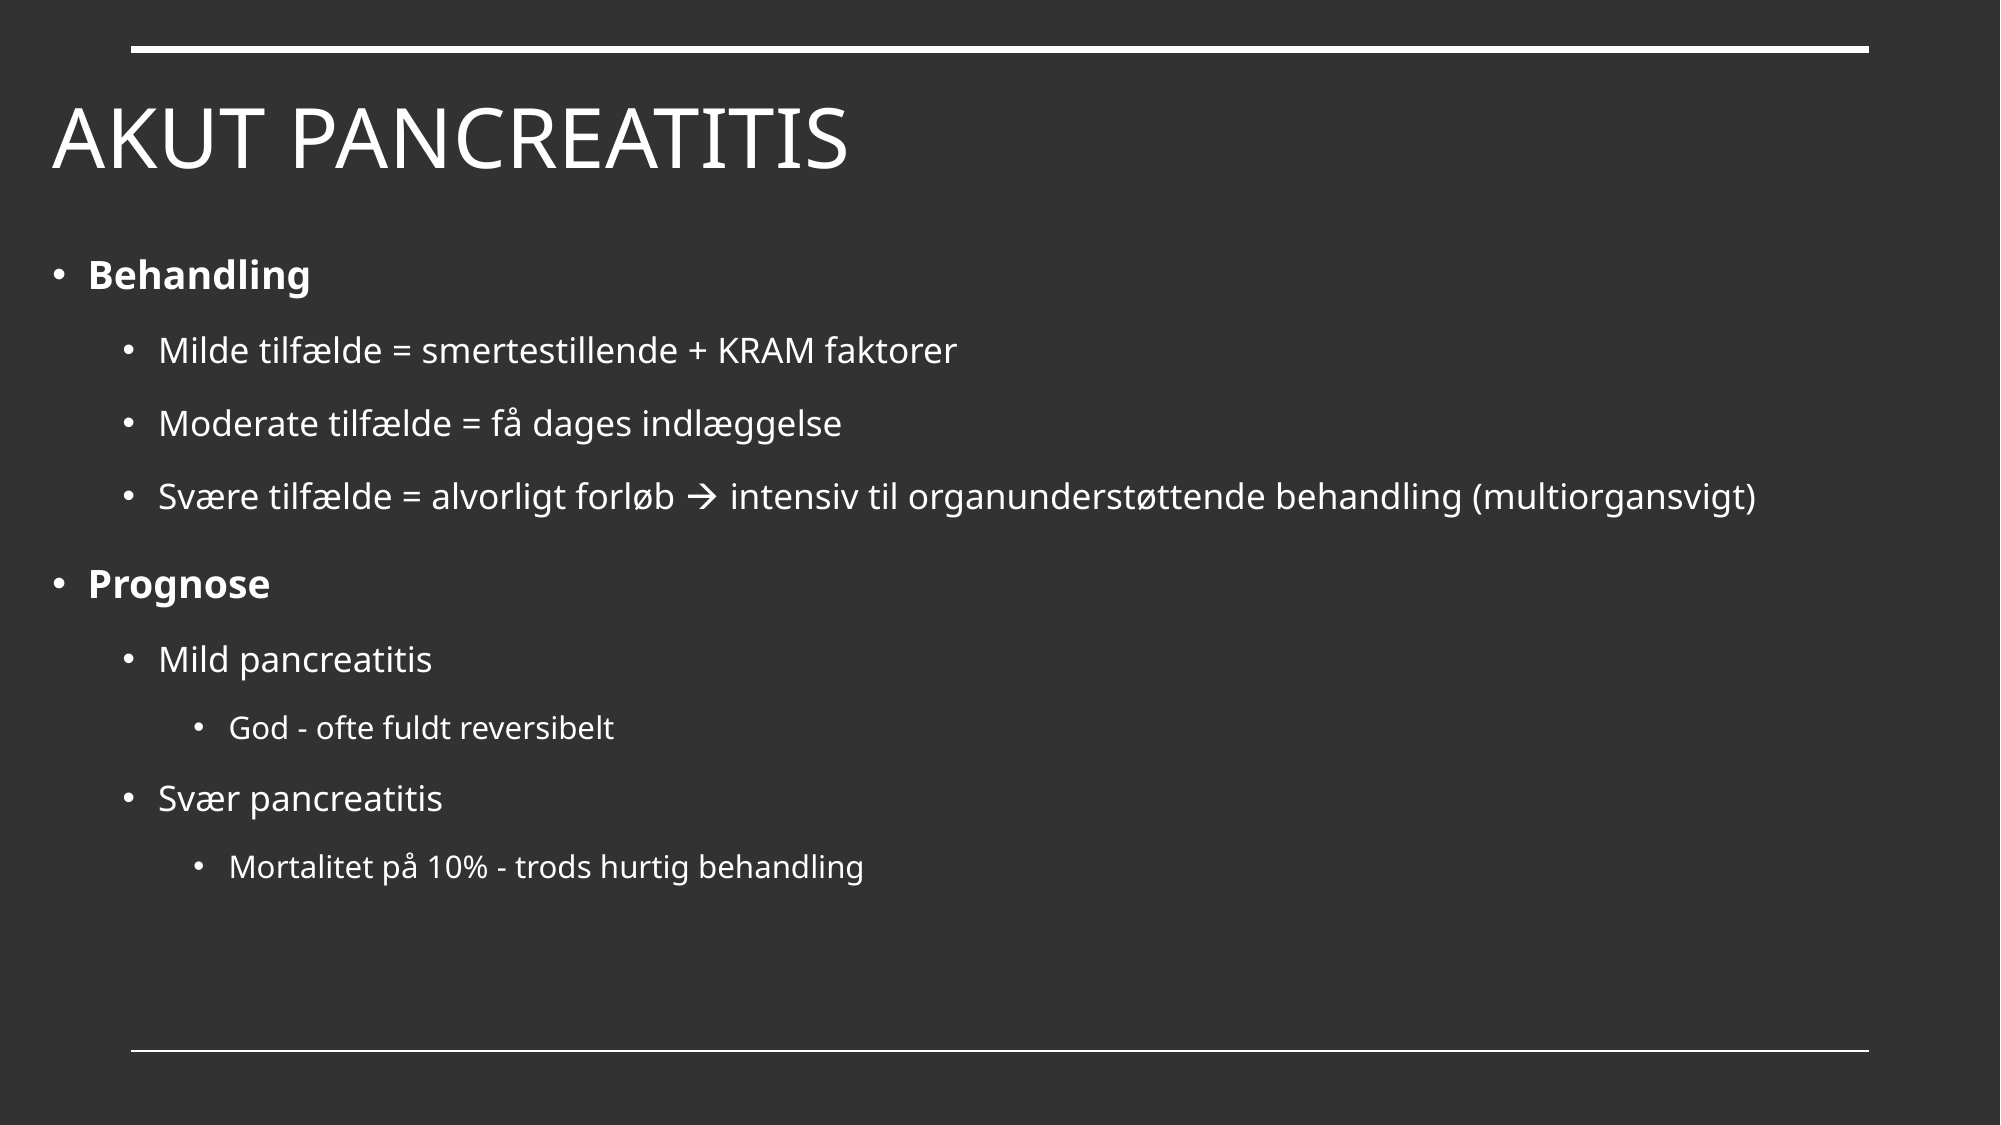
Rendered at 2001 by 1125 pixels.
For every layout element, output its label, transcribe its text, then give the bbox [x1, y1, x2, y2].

list Behandling Milde tilfælde = smertestillende + KRAM faktorer Moderate tilfælde = få dages indlæggelse Svære tilfælde = alvorligt forløb  intensiv til organunderstøttende behandling (multiorgansvigt) Prognose Mild pancreatitis God - ofte fuldt reversibelt Svær pancreatitis Mortalitet på 10% - trods hurtig behandling [37, 219, 1792, 906]
title Akut pancreatitis [37, 77, 1792, 219]
